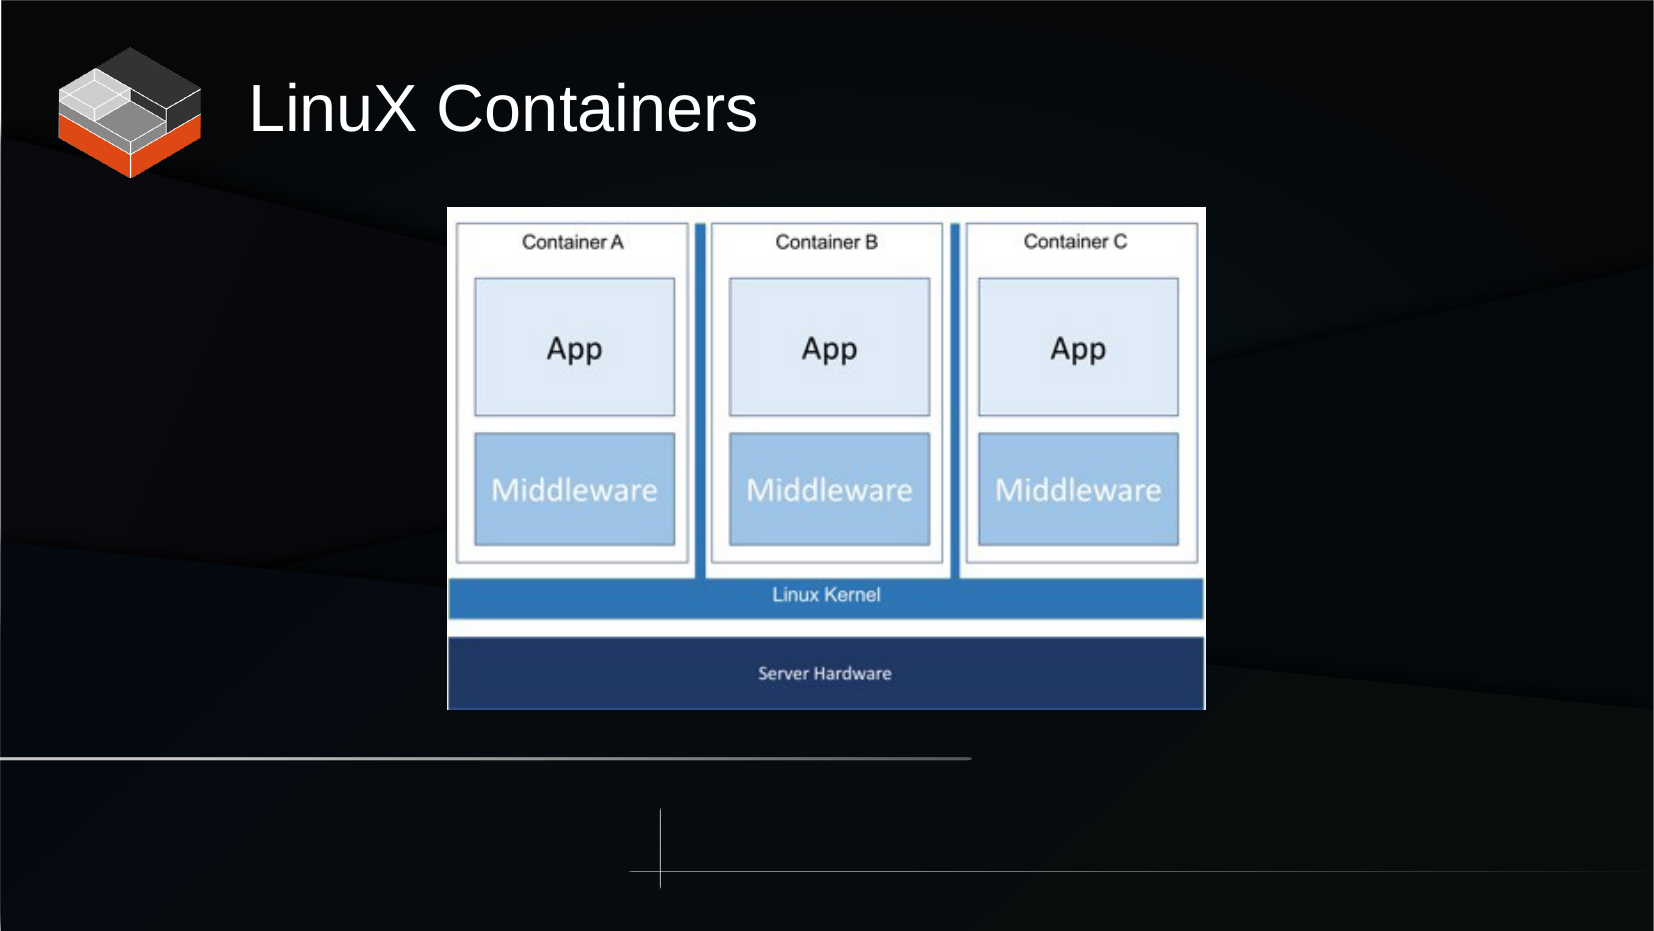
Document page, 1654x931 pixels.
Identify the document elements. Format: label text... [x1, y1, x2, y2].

picture [0, 0, 1654, 931]
list LinuX Containers [248, 70, 792, 154]
